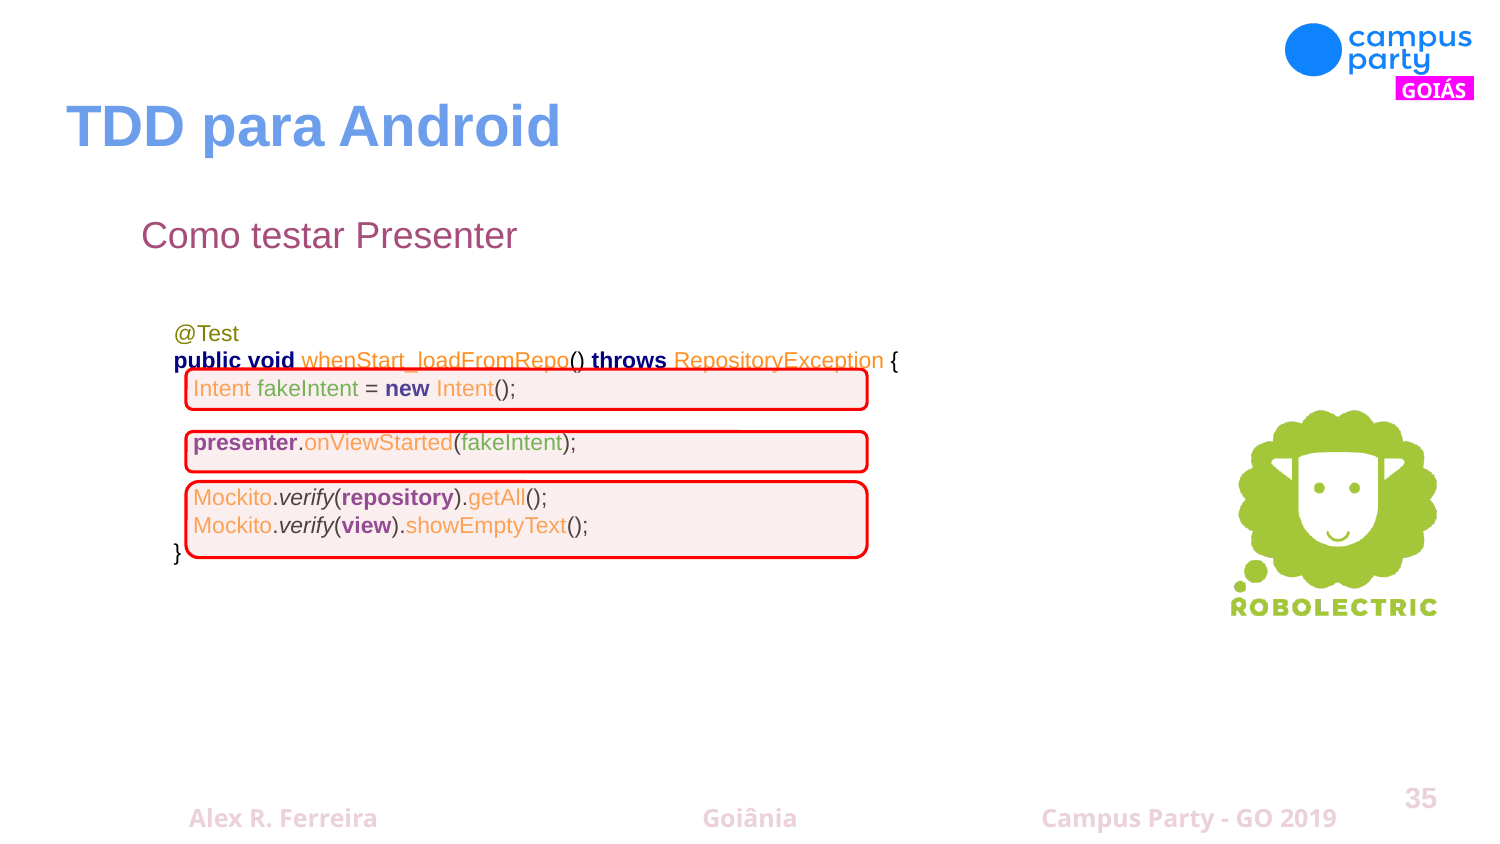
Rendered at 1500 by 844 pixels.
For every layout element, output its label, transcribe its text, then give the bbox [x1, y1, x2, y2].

picture [1229, 408, 1437, 616]
title TDD para Android [51, 72, 1449, 167]
text_box [185, 481, 868, 558]
text_box [185, 431, 868, 472]
slide_number <número> [1389, 764, 1480, 830]
text_box [185, 369, 868, 410]
picture [1280, 18, 1477, 80]
text_box @Test public void whenStart_loadFromRepo() throws RepositoryException { Intent fakeIntent = new Intent(); presenter.onViewStarted(fakeIntent); Mockito.verify(repository).getAll(); Mockito.verify(view).showEmptyText(); } [158, 303, 1442, 796]
list Como testar Presenter [51, 189, 1449, 328]
